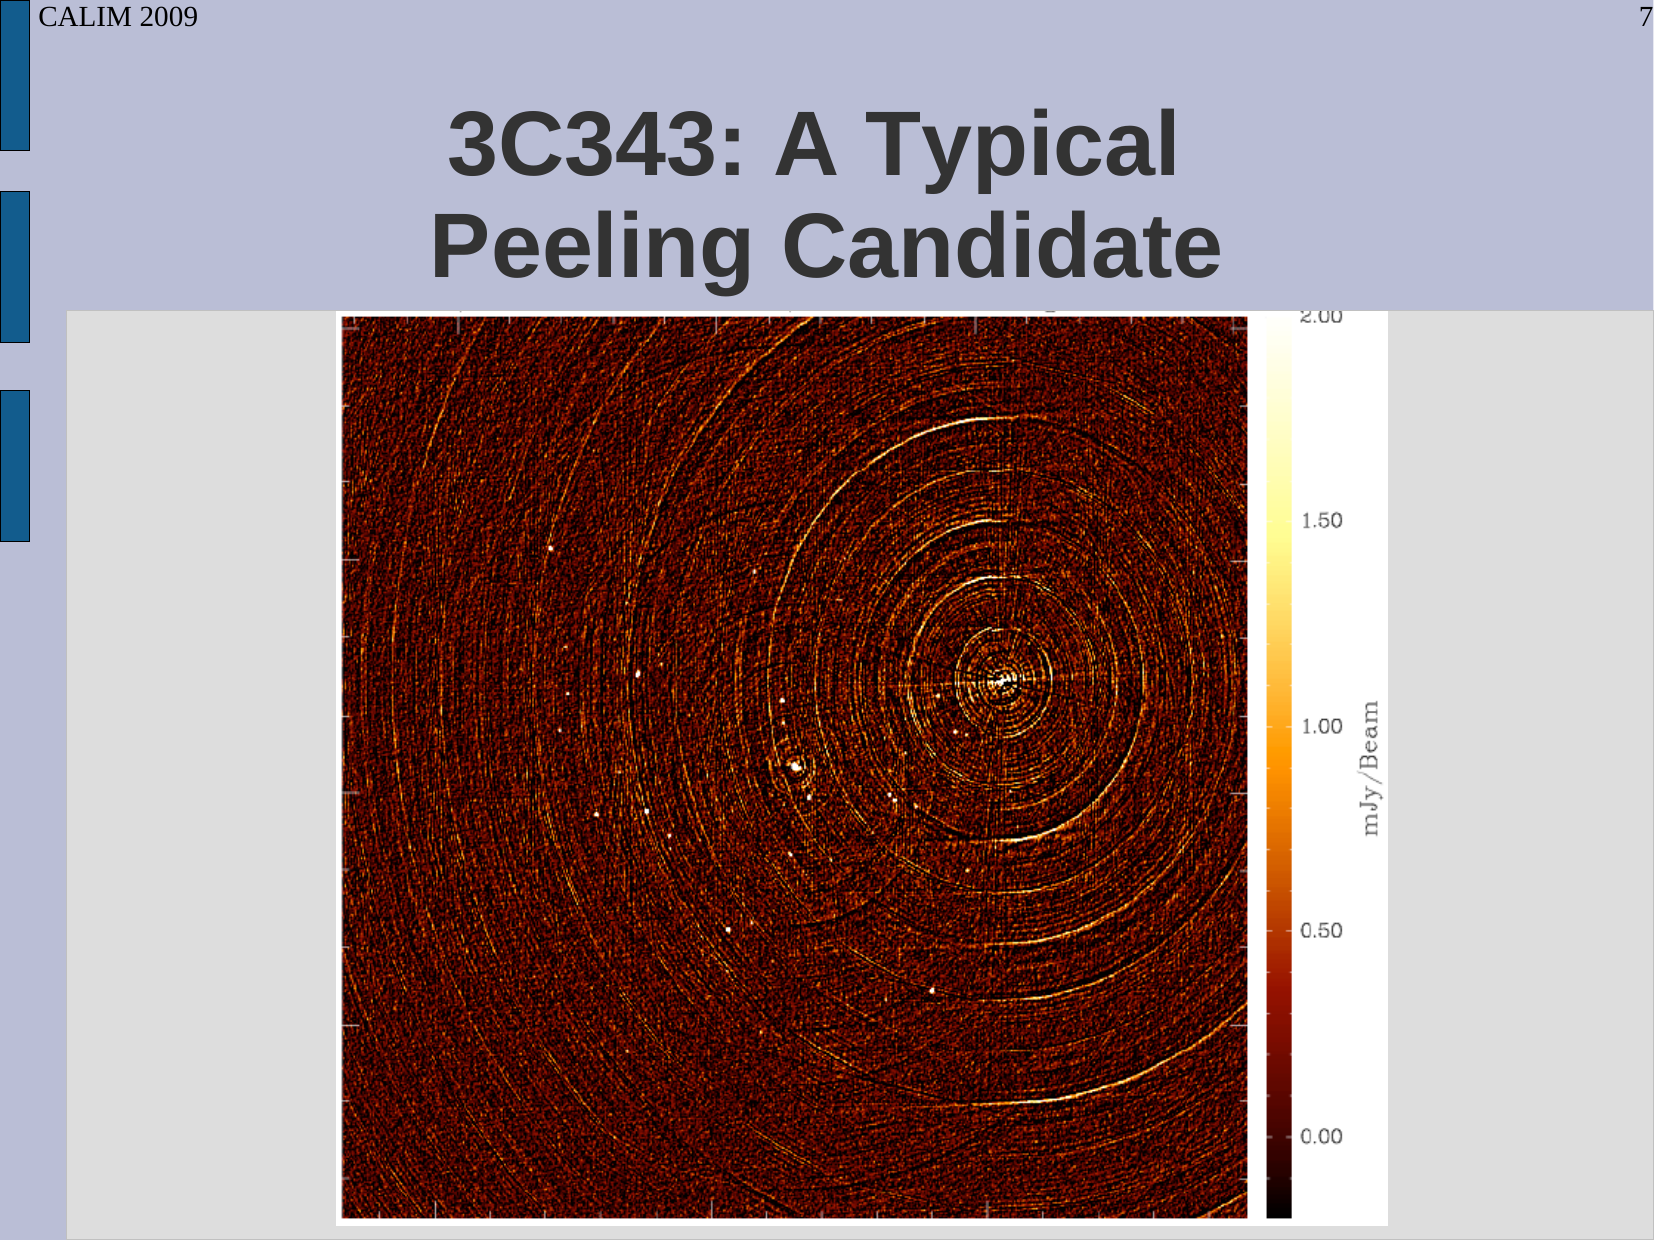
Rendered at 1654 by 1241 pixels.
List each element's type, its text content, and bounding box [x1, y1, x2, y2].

title 3C343: A Typical Peeling Candidate [121, 87, 1534, 302]
picture [336, 311, 1388, 1226]
